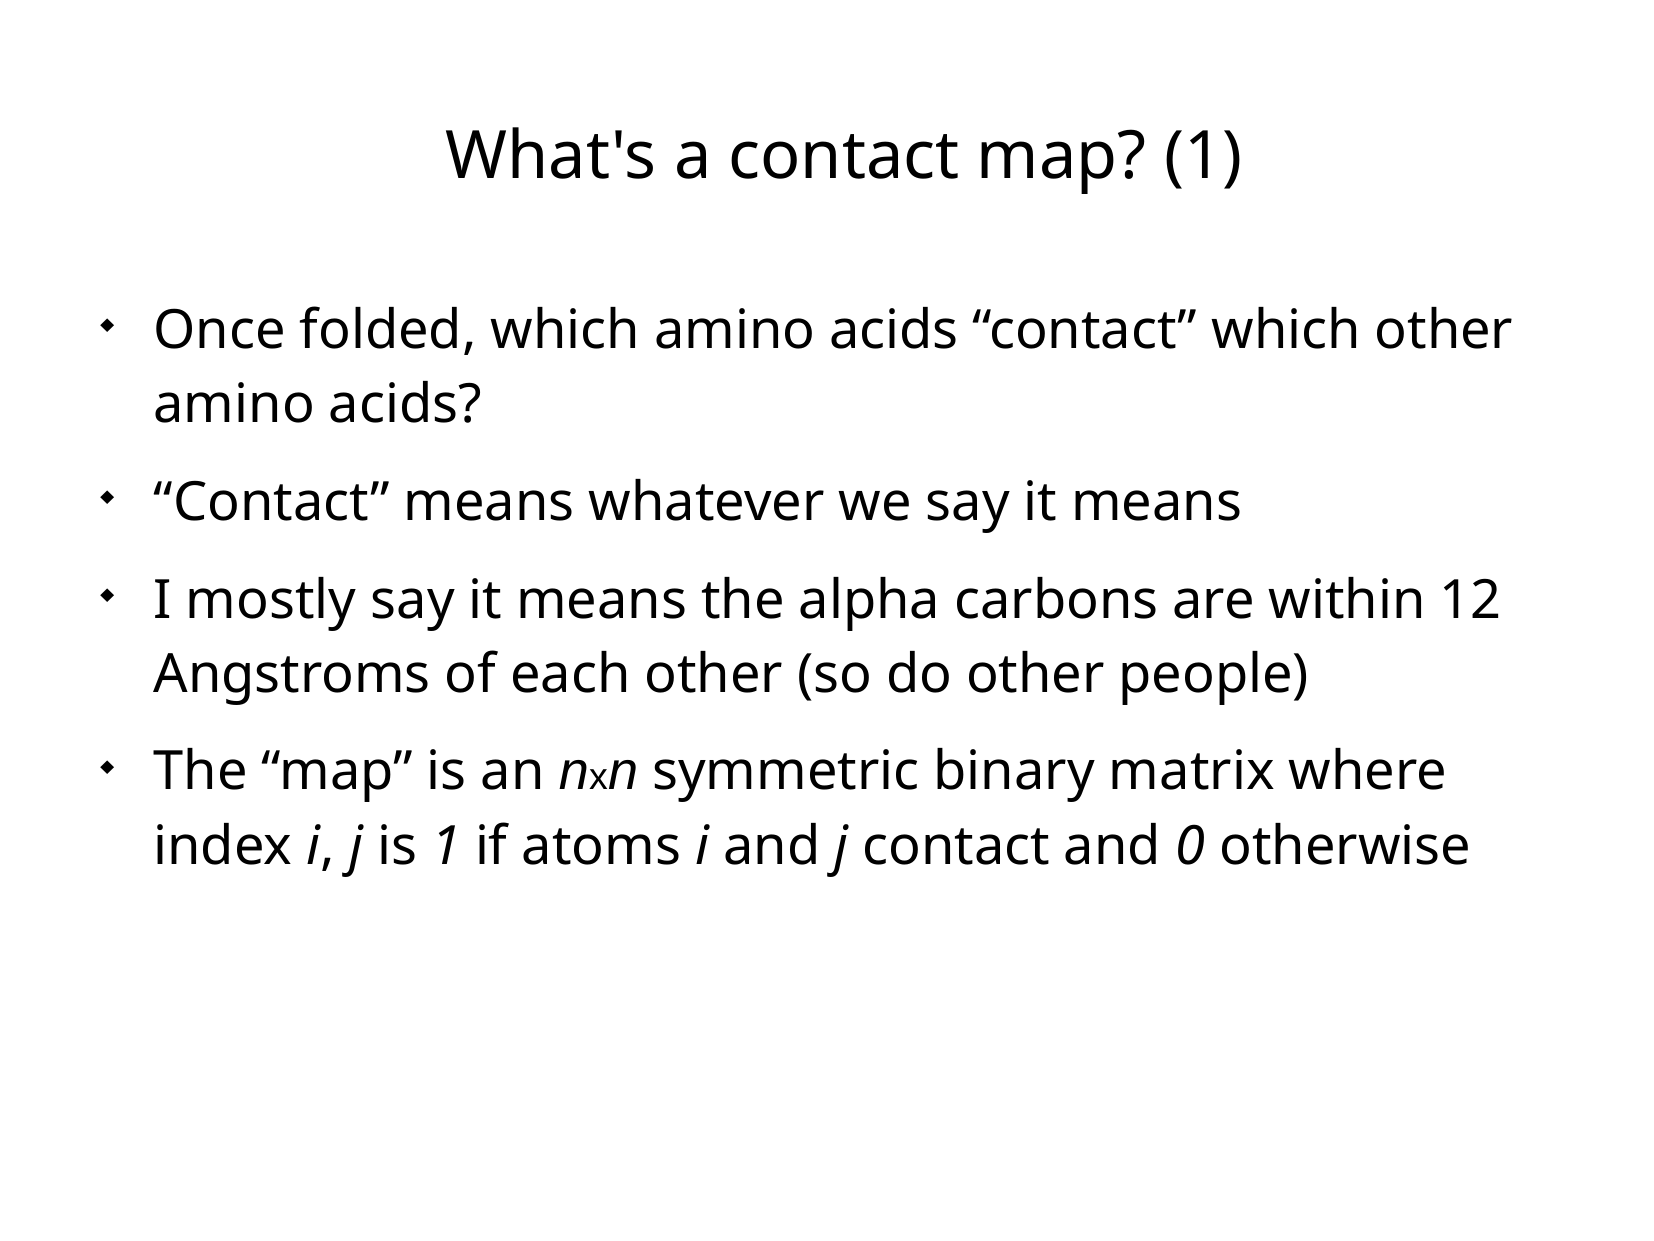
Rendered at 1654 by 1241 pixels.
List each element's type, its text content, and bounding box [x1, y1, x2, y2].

list Once folded, which amino acids “contact” which other amino acids? “Contact” means whatever we say it means I mostly say it means the alpha carbons are within 12 Angstroms of each other (so do other people) The “map” is an nxn symmetric binary matrix where index i, j is 1 if atoms i and j contact and 0 otherwise [82, 290, 1571, 1010]
title What's a contact map? (1) [82, 49, 1571, 257]
